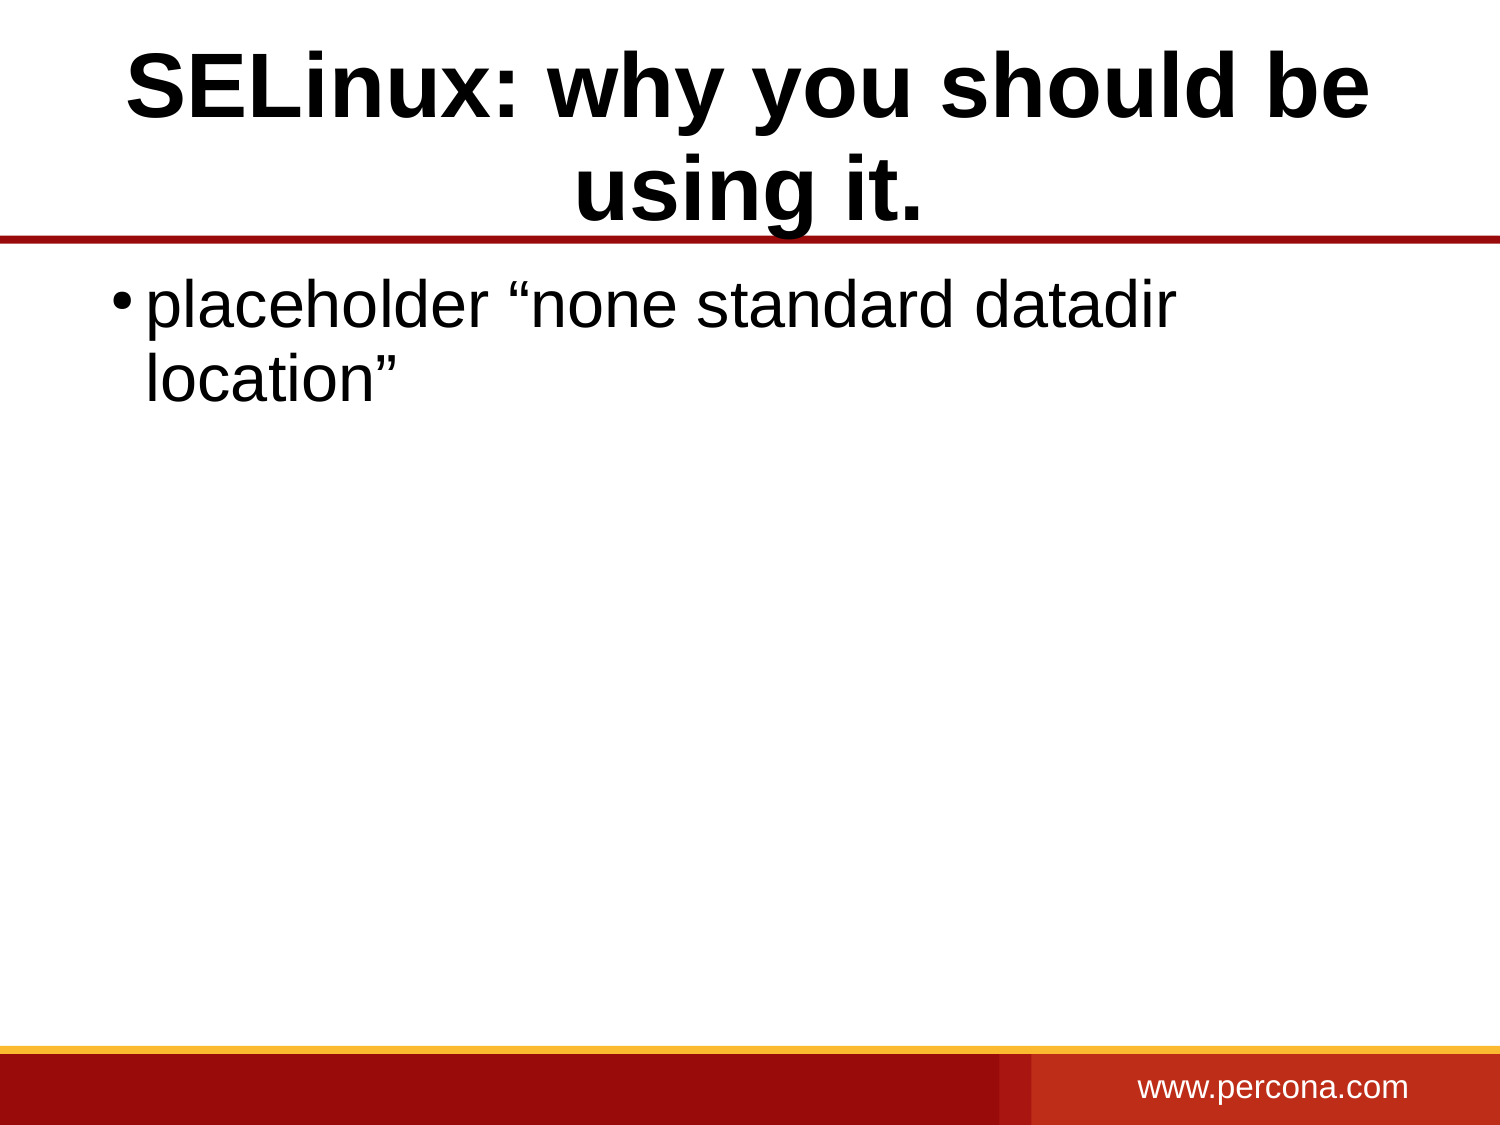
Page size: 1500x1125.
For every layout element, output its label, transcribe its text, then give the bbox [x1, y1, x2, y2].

text_box SELinux: why you should be using it. [75, 44, 1425, 233]
text_box placeholder “none standard datadir location” [75, 263, 1425, 1006]
